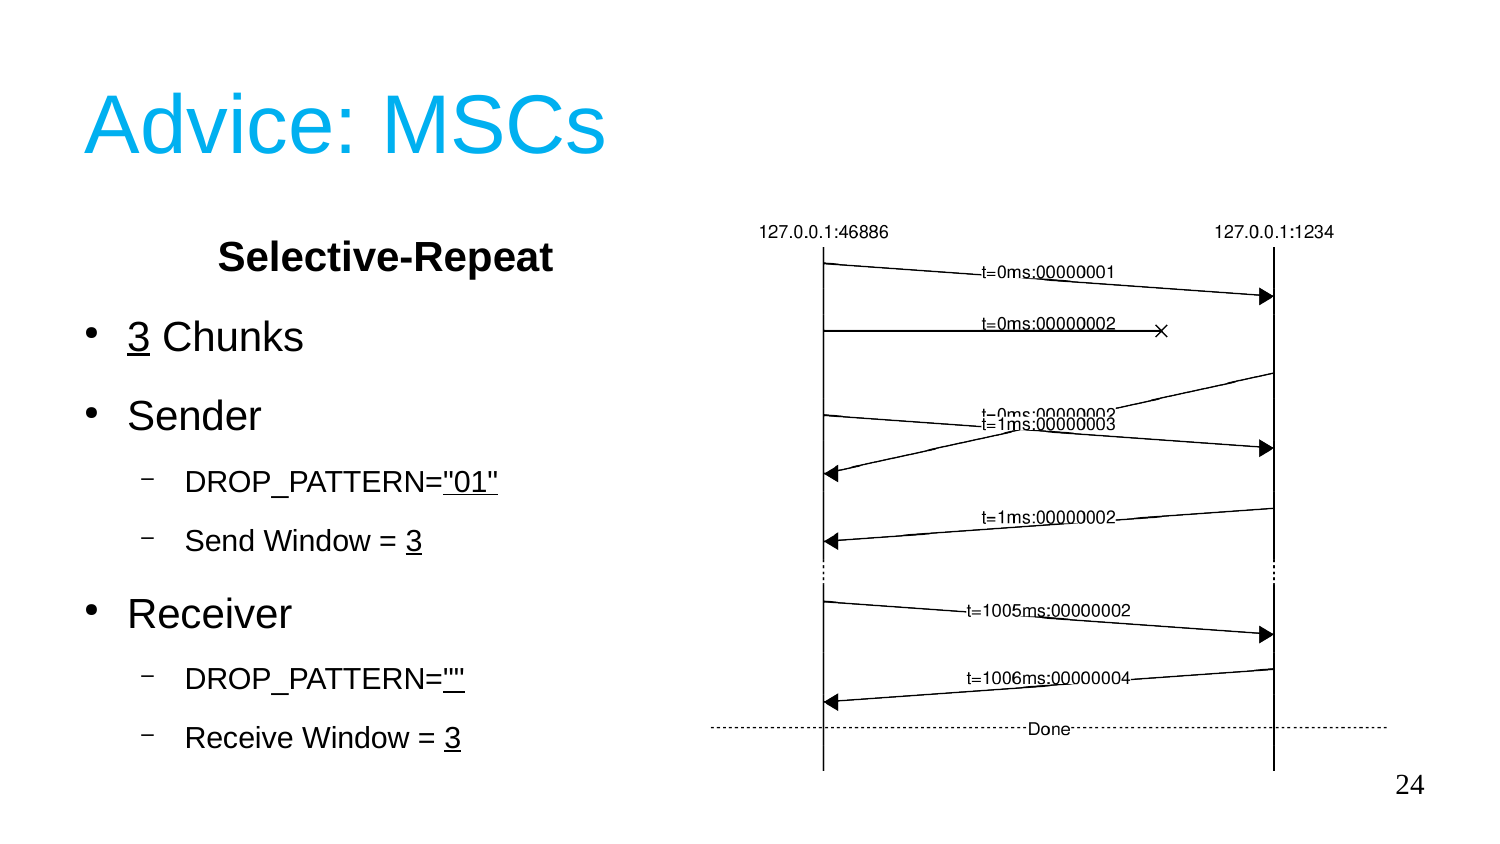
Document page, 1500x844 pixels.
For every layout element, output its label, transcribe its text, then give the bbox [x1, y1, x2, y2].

list Selective-Repeat 3 Chunks Sender DROP_PATTERN="01" Send Window = 3 Receiver DROP_PATTERN="" Receive Window = 3 [69, 224, 598, 760]
title Advice: MSCs [69, 44, 1364, 208]
picture [598, 213, 1499, 771]
